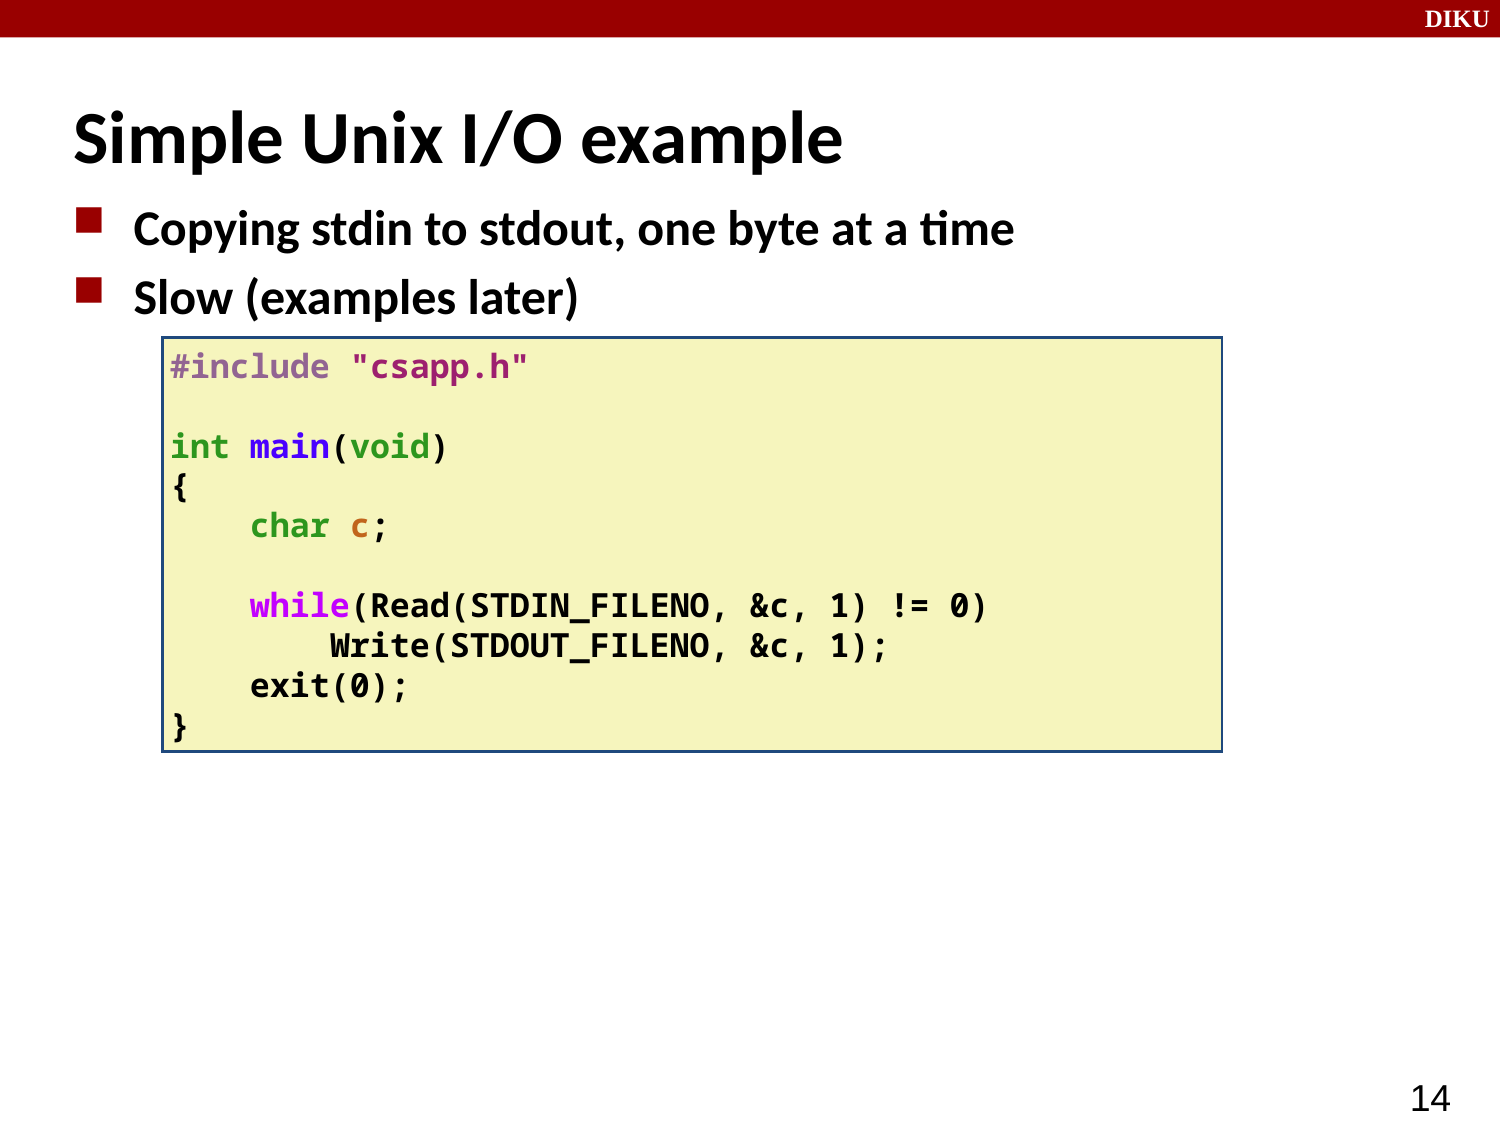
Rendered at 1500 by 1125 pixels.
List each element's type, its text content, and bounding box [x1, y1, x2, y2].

text_box #include "csapp.h" int main(void) { char c; while(Read(STDIN_FILENO, &c, 1) != 0) Write(STDOUT_FILENO, &c, 1); exit(0); } [162, 337, 1223, 752]
text_box Simple Unix I/O example [58, 71, 1304, 197]
text_box Copying stdin to stdout, one byte at a time Slow (examples later) [62, 187, 1475, 1075]
